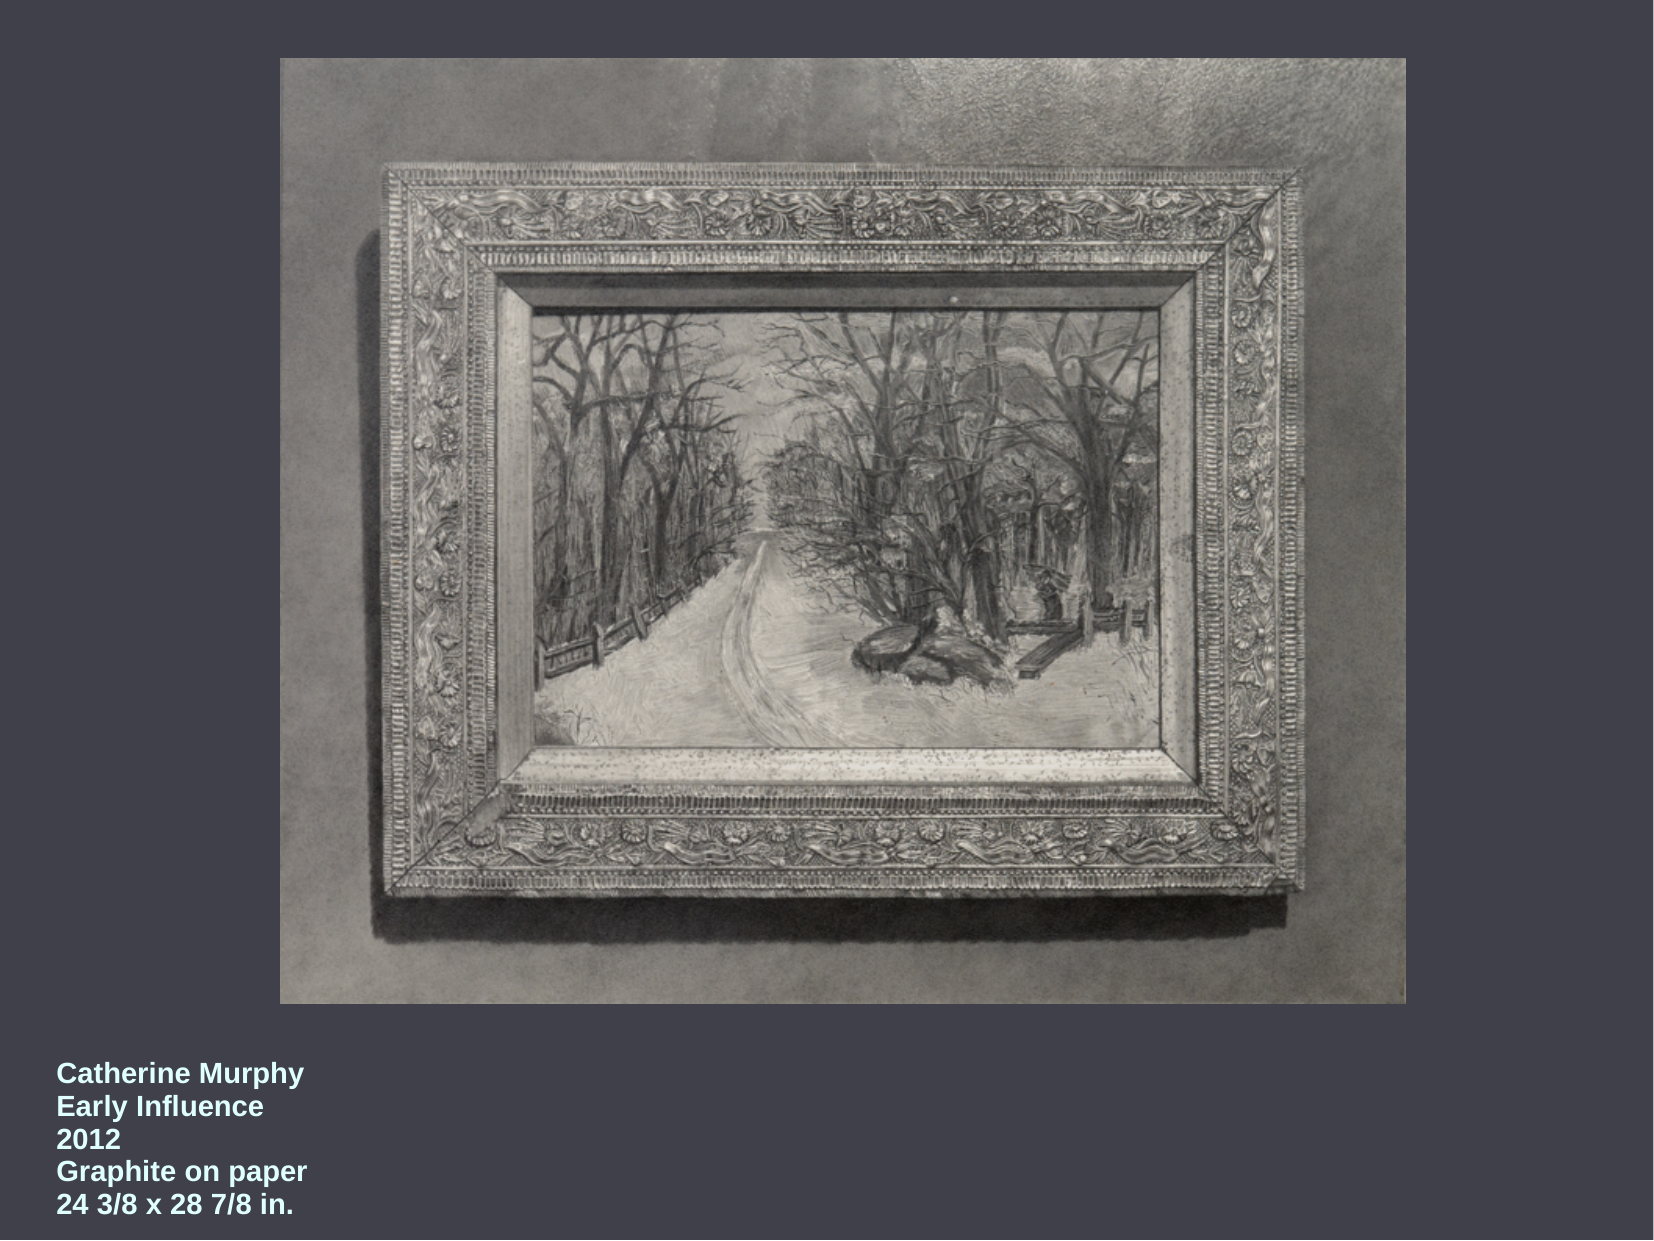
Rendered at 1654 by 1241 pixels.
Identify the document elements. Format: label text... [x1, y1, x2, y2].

picture [280, 58, 1406, 1004]
text_box Catherine Murphy Early Influence 2012 Graphite on paper 24 3/8 x 28 7/8 in. [41, 1049, 1654, 1229]
